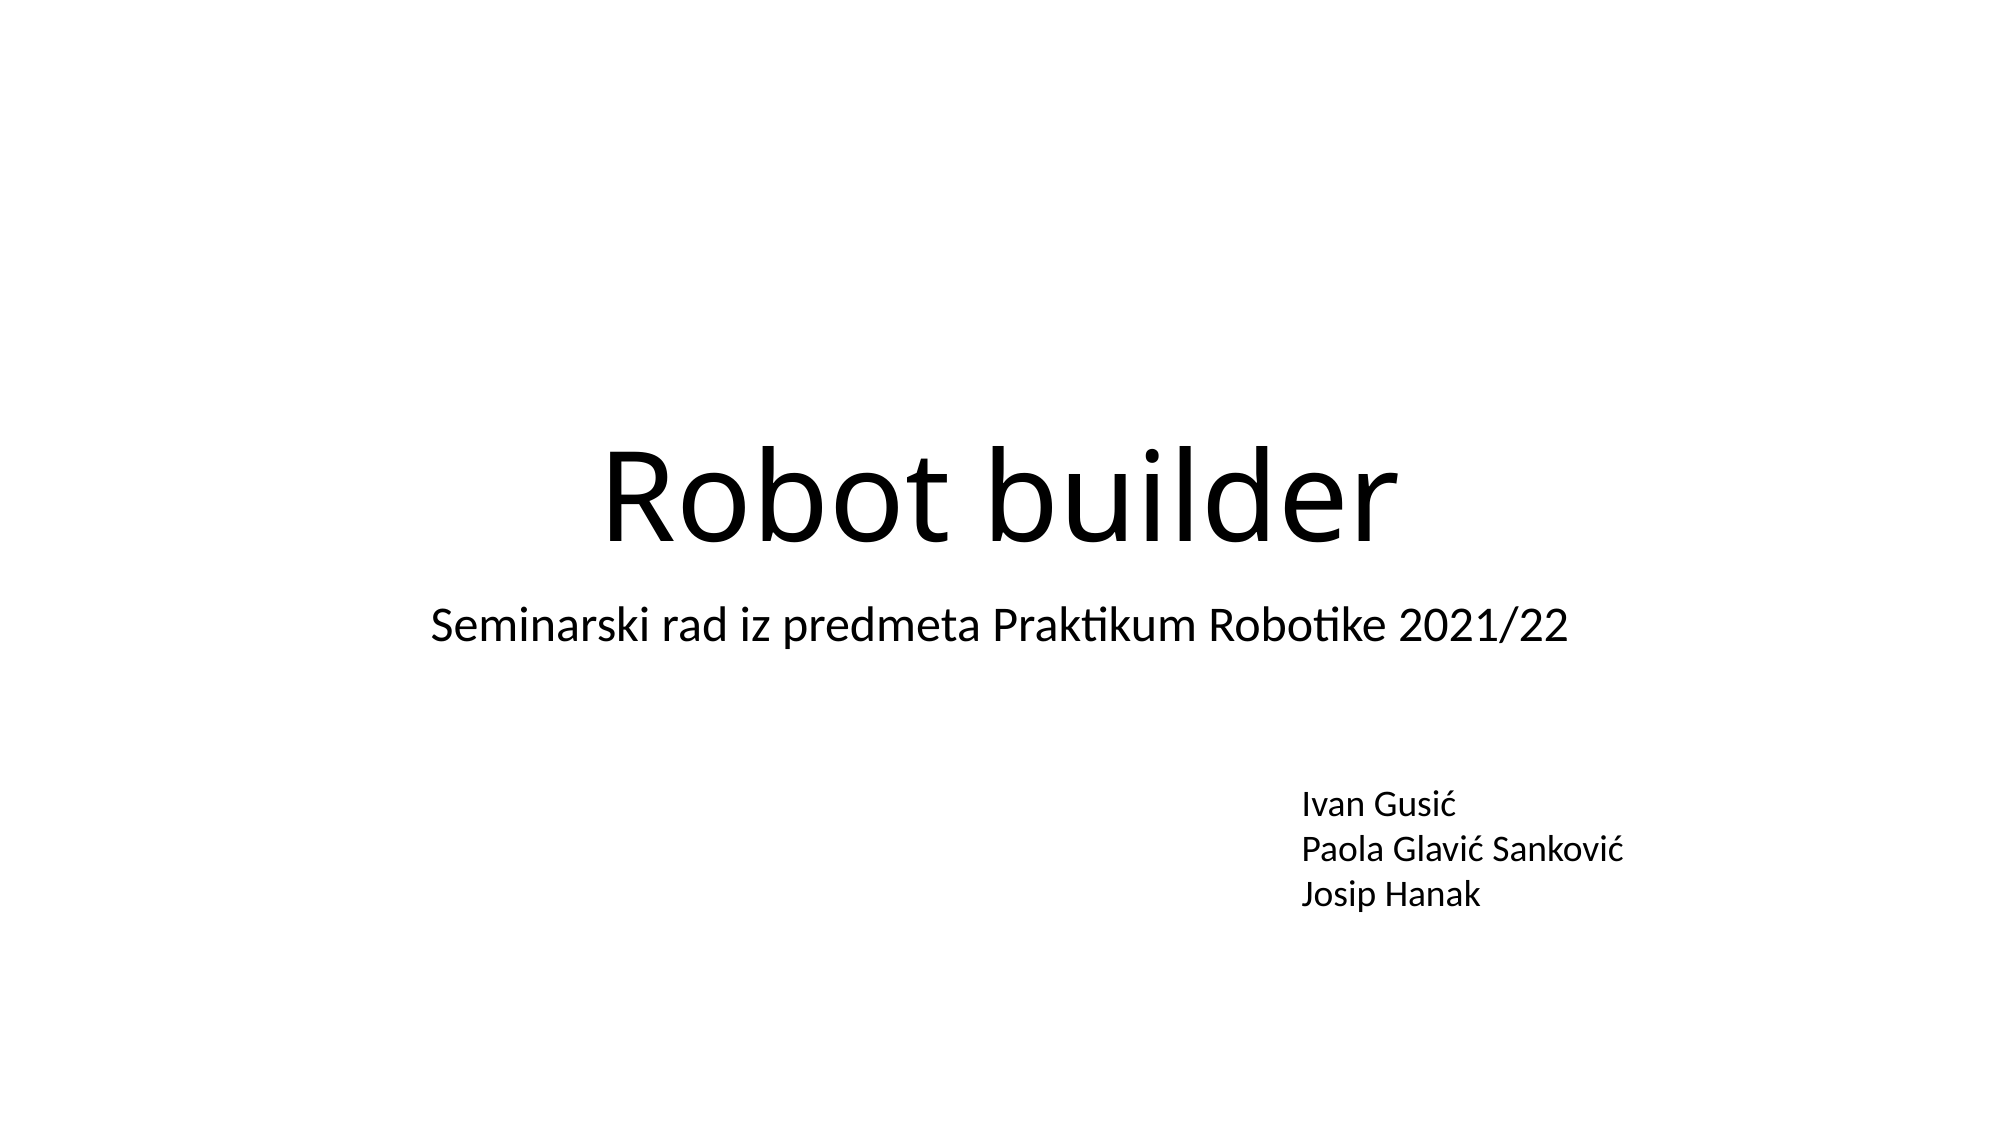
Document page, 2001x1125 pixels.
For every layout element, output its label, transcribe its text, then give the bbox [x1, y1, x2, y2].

text_box Ivan Gusić Paola Glavić Sanković Josip Hanak [1286, 771, 1891, 924]
title Robot builder [249, 184, 1750, 576]
subtitle Seminarski rad iz predmeta Praktikum Robotike 2021/22 [249, 590, 1750, 792]
